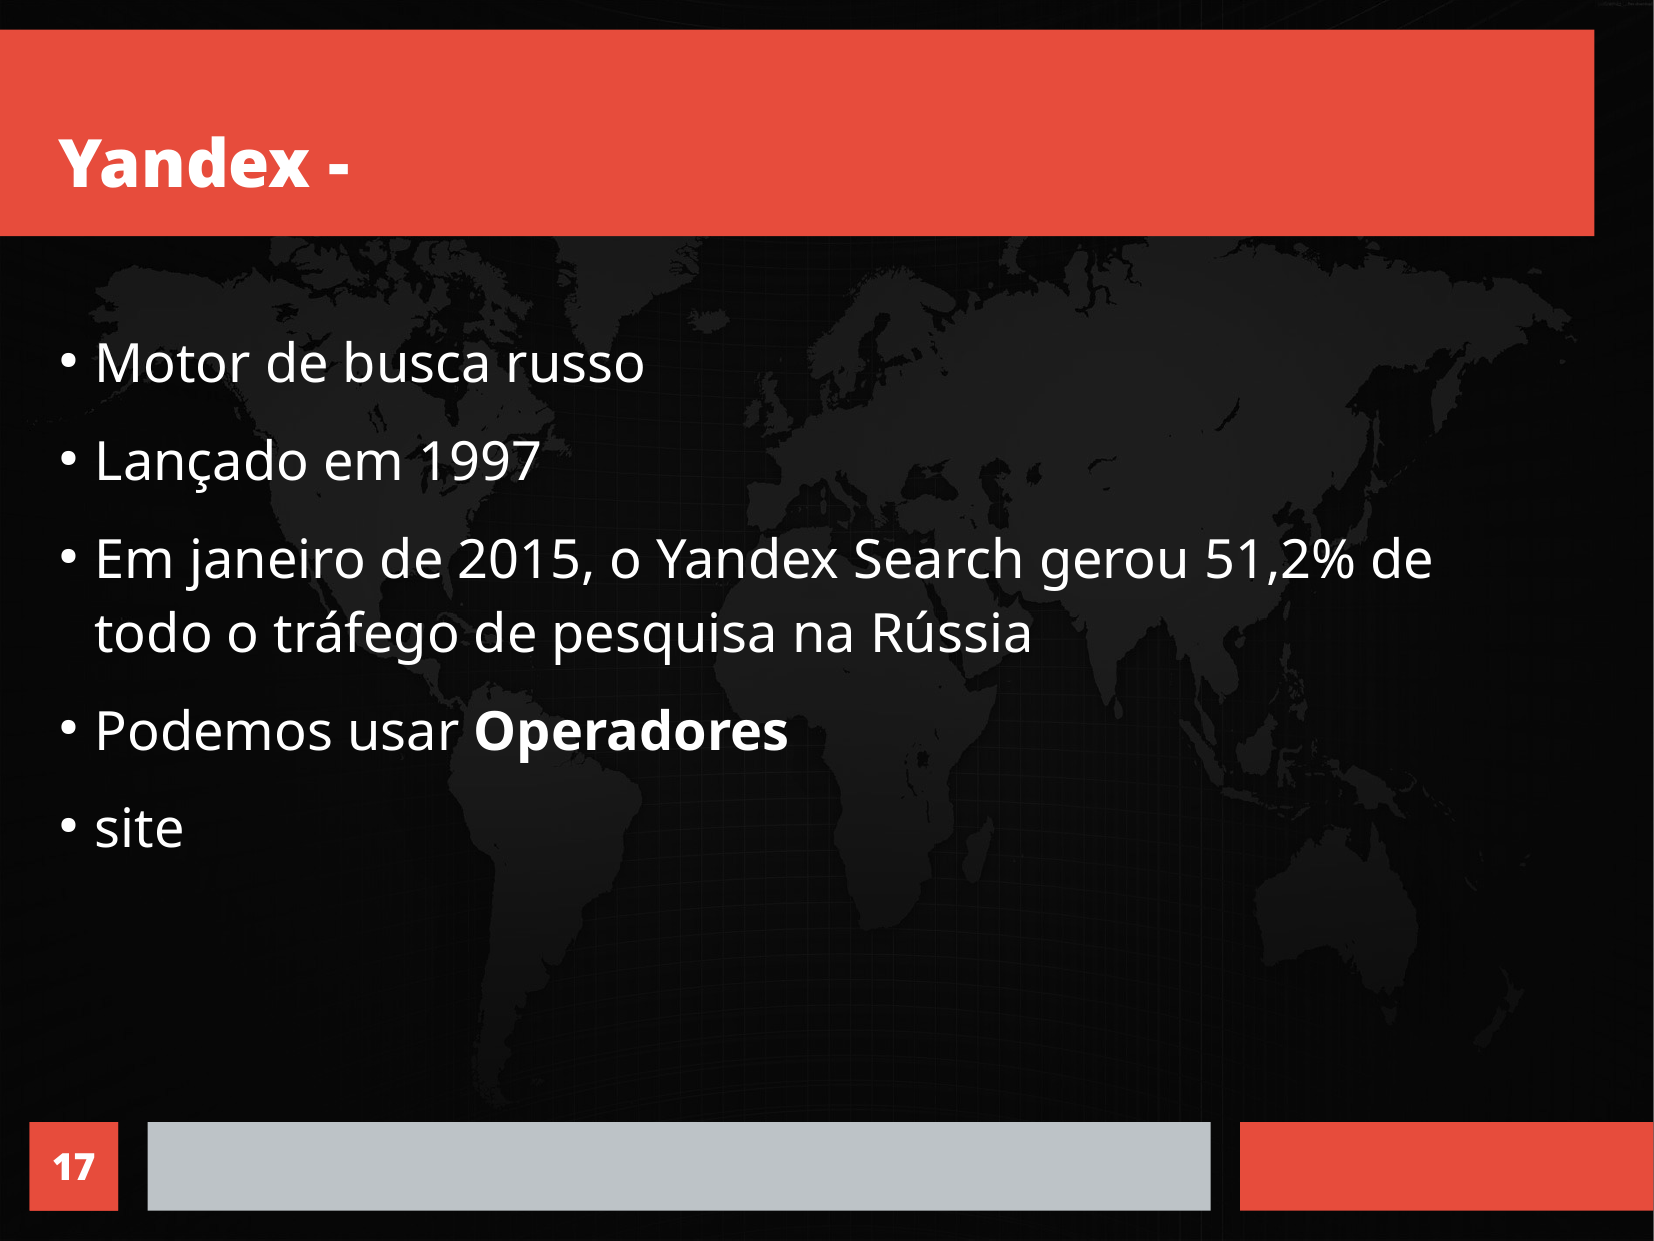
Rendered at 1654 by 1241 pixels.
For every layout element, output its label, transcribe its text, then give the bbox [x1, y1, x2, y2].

title Yandex - [59, 59, 1595, 207]
list Motor de busca russo Lançado em 1997 Em janeiro de 2015, o Yandex Search gerou 51,2% de todo o tráfego de pesquisa na Rússia Podemos usar Operadores site [59, 324, 1565, 1093]
picture [0, 0, 1654, 1241]
